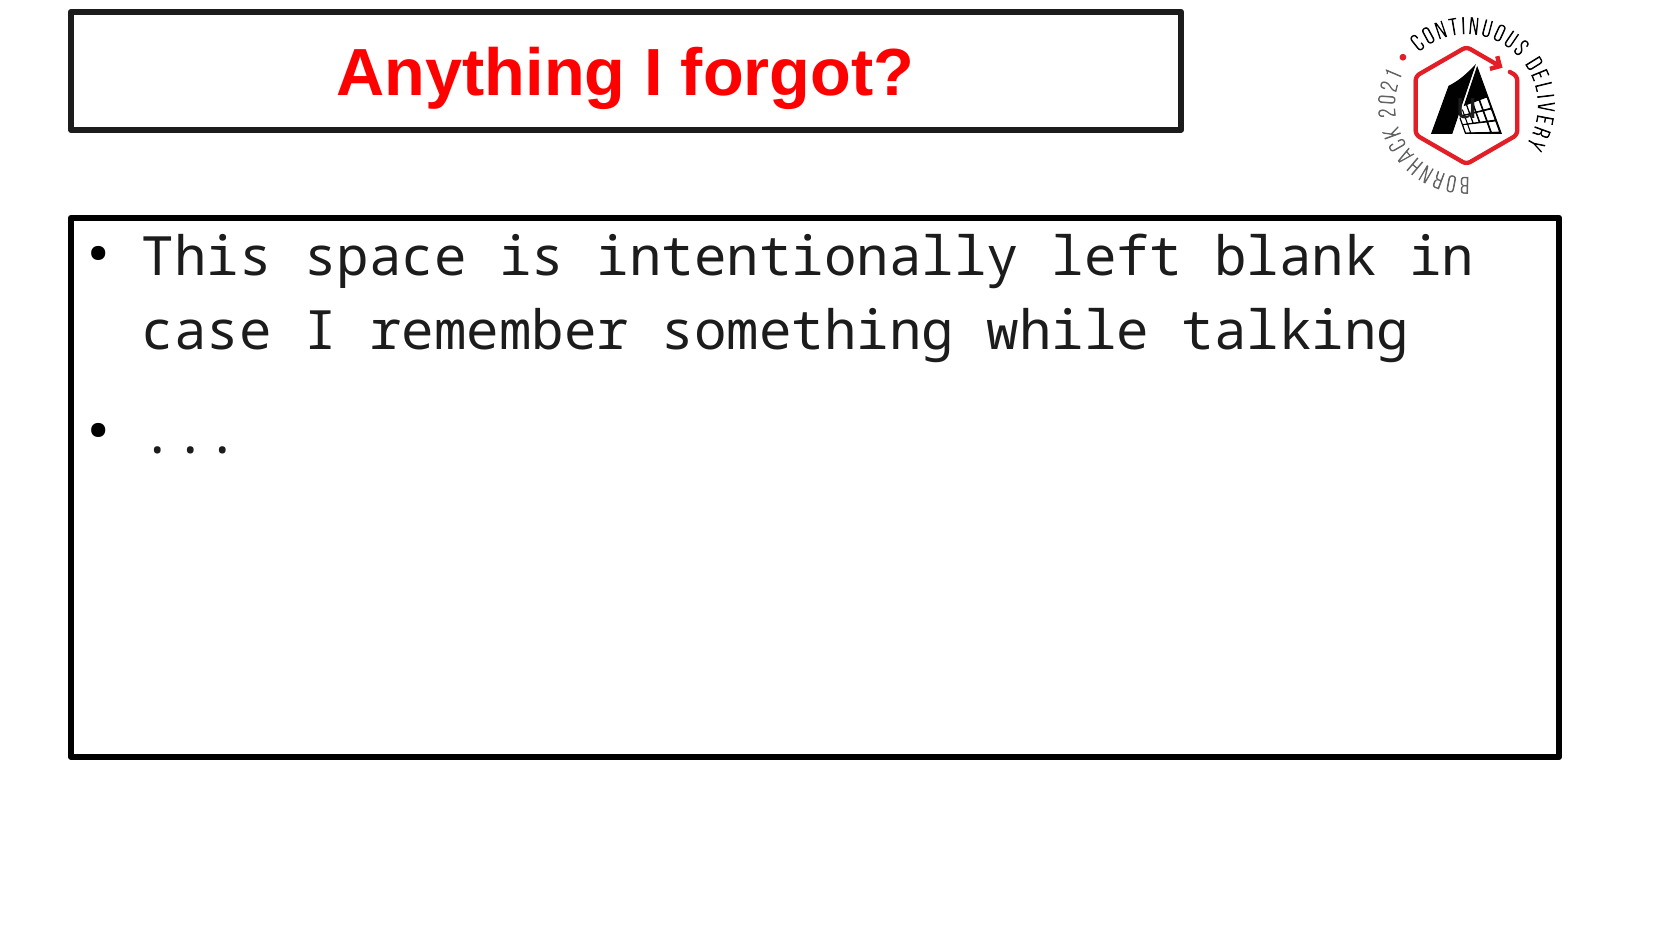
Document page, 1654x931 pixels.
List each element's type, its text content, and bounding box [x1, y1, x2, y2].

picture [1378, 17, 1555, 194]
title Anything I forgot? [70, 11, 1182, 130]
subtitle This space is intentionally left blank in case I remember something while talking ... [70, 217, 1560, 758]
